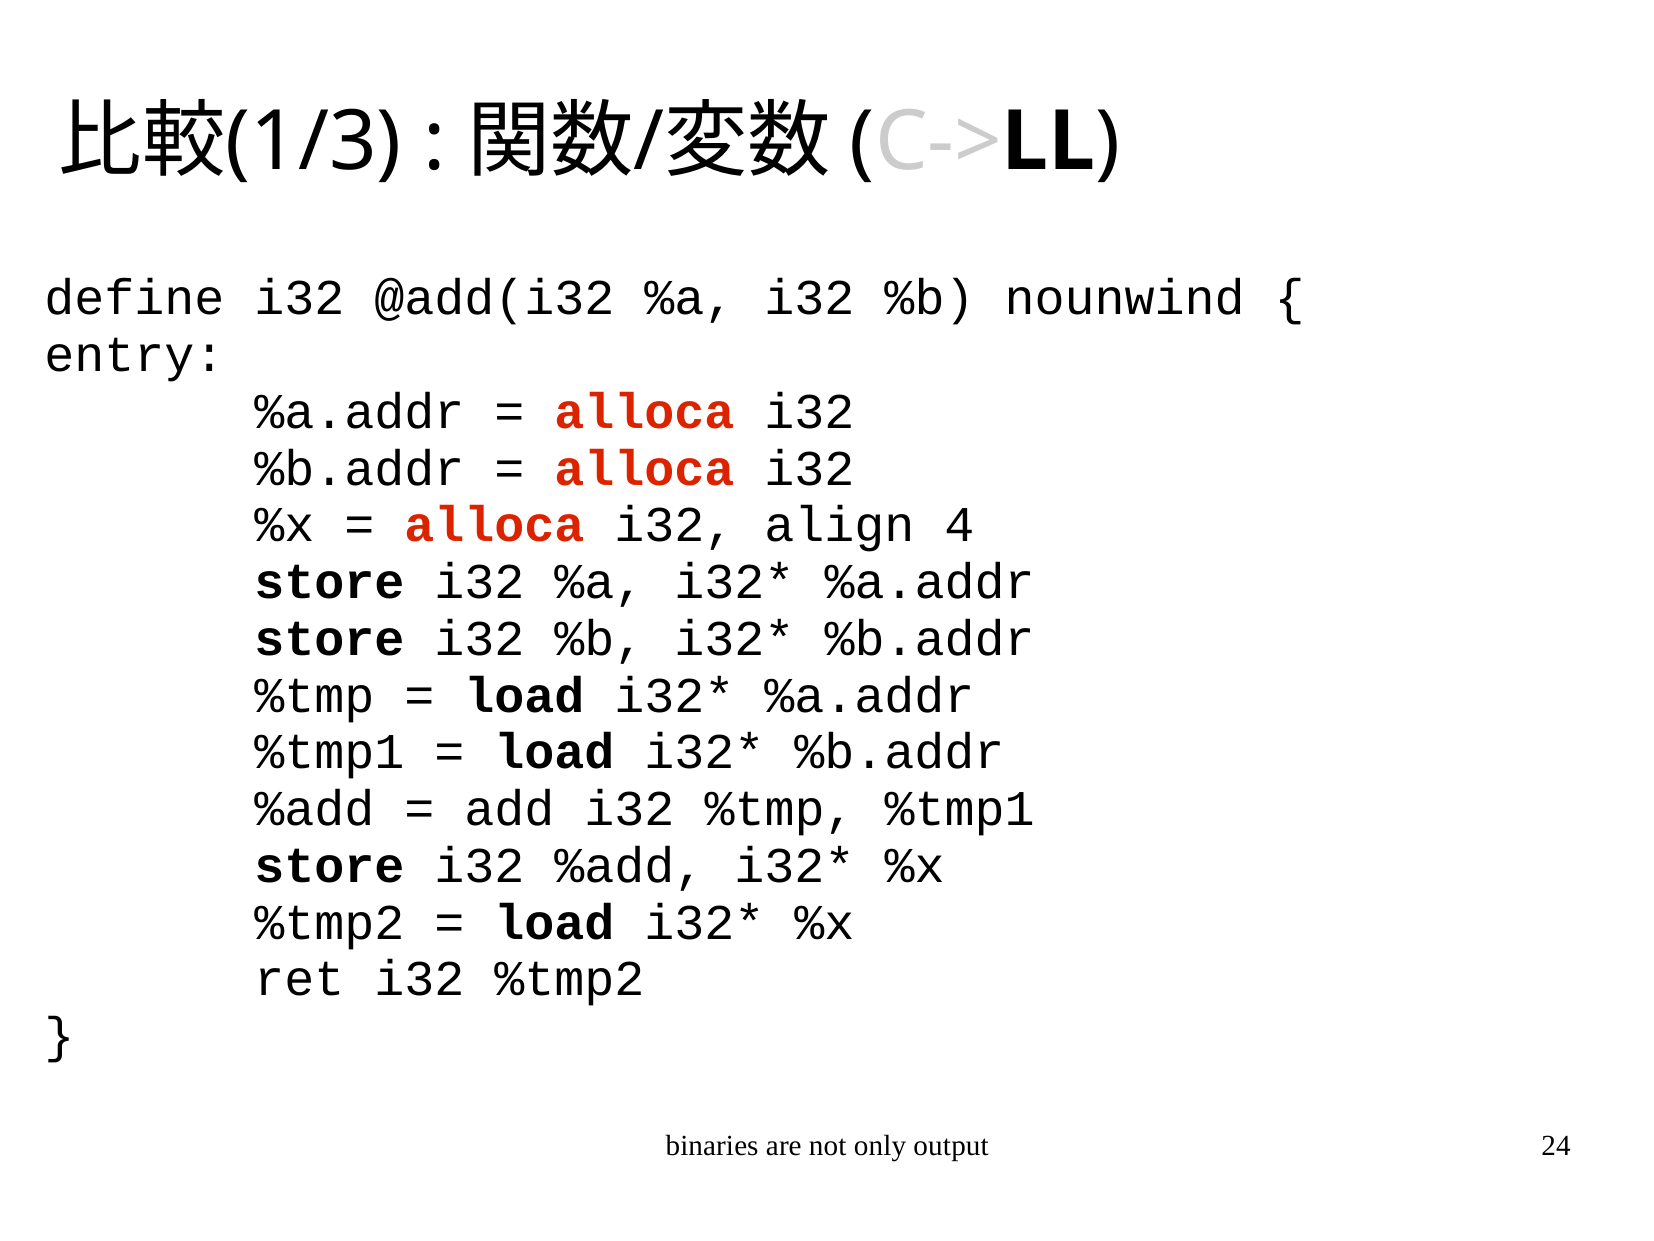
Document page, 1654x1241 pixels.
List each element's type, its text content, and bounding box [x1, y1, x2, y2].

title 比較(1/3) : 関数/変数 (C->LL) [59, 29, 1548, 237]
text_box define i32 @add(i32 %a, i32 %b) nounwind { entry: %a.addr = alloca i32 %b.addr = alloca i32 %x = alloca i32, align 4 store i32 %a, i32* %a.addr store i32 %b, i32* %b.addr %tmp = load i32* %a.addr %tmp1 = load i32* %b.addr %add = add i32 %tmp, %tmp1 store i32 %add, i32* %x %tmp2 = load i32* %x ret i32 %tmp2 } [29, 265, 1565, 1111]
